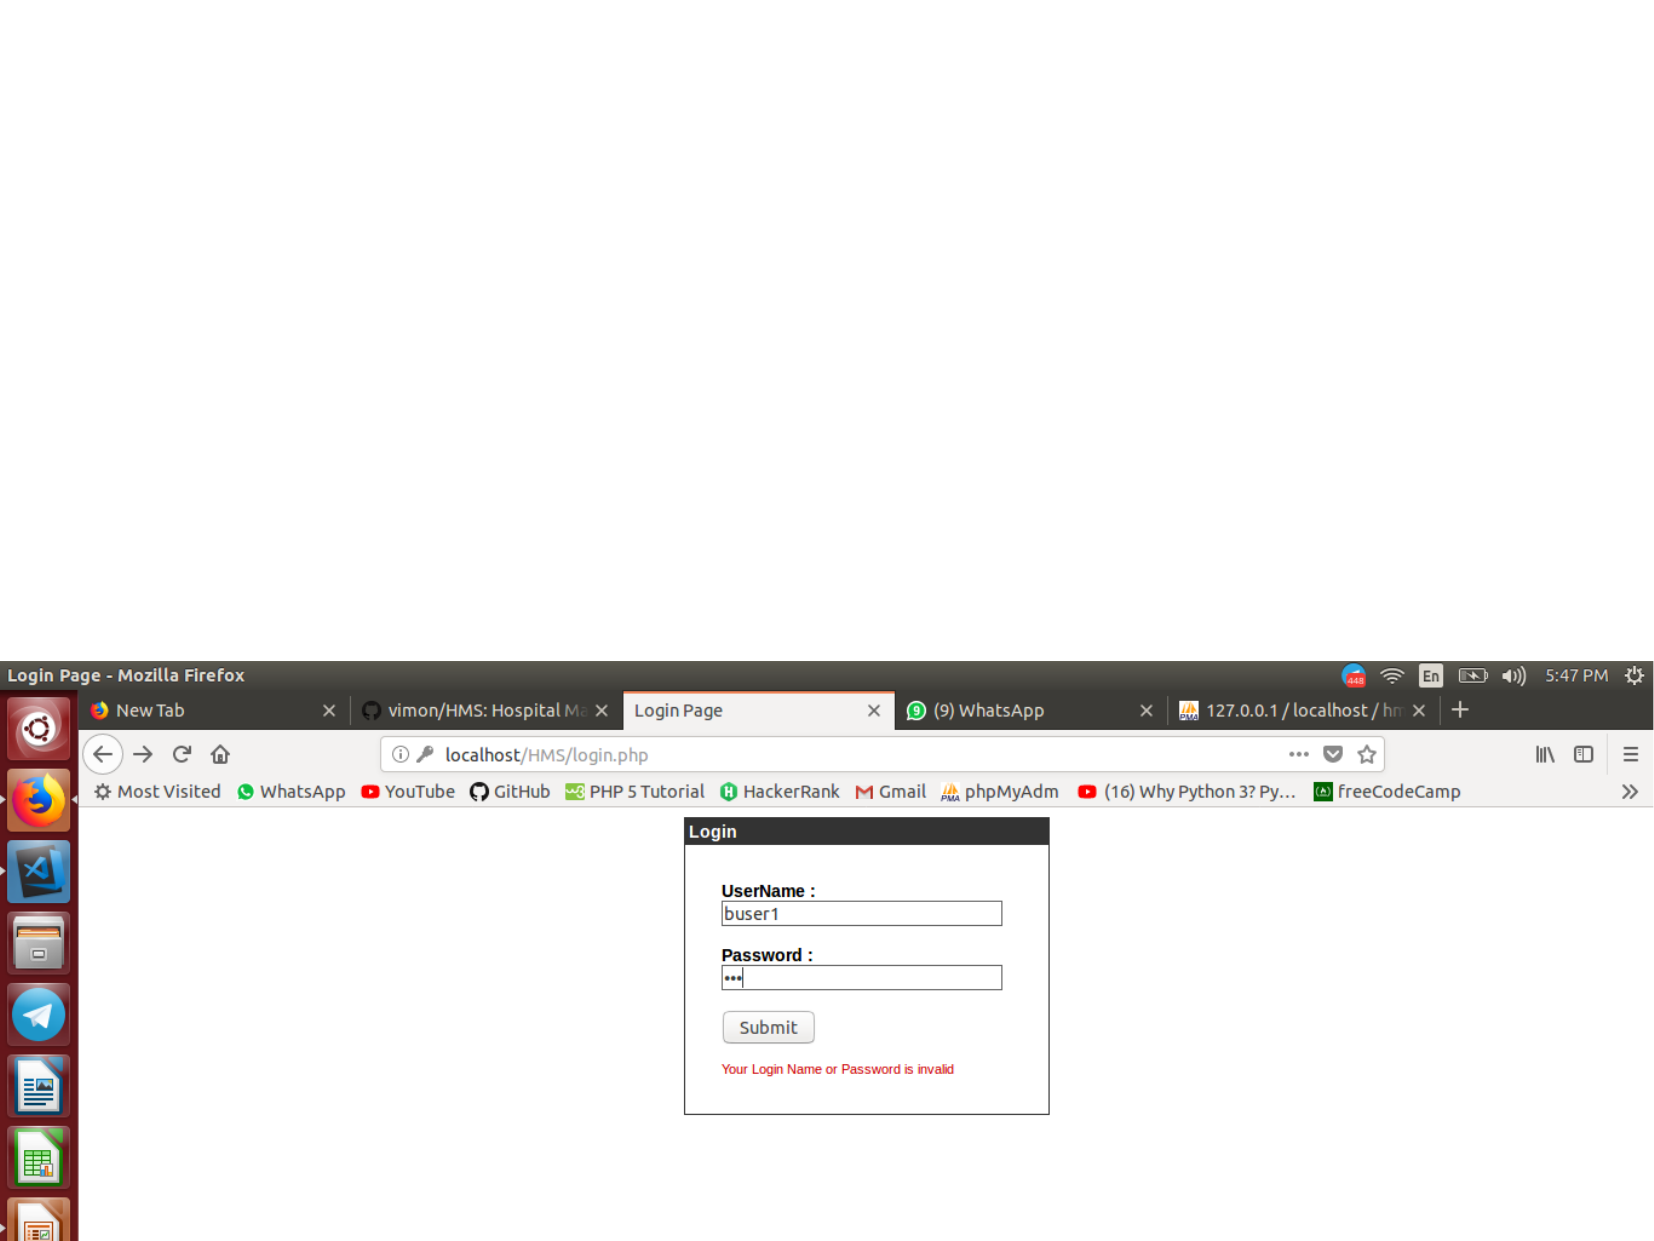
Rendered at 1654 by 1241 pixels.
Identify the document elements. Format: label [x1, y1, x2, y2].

picture [0, 661, 1654, 1241]
